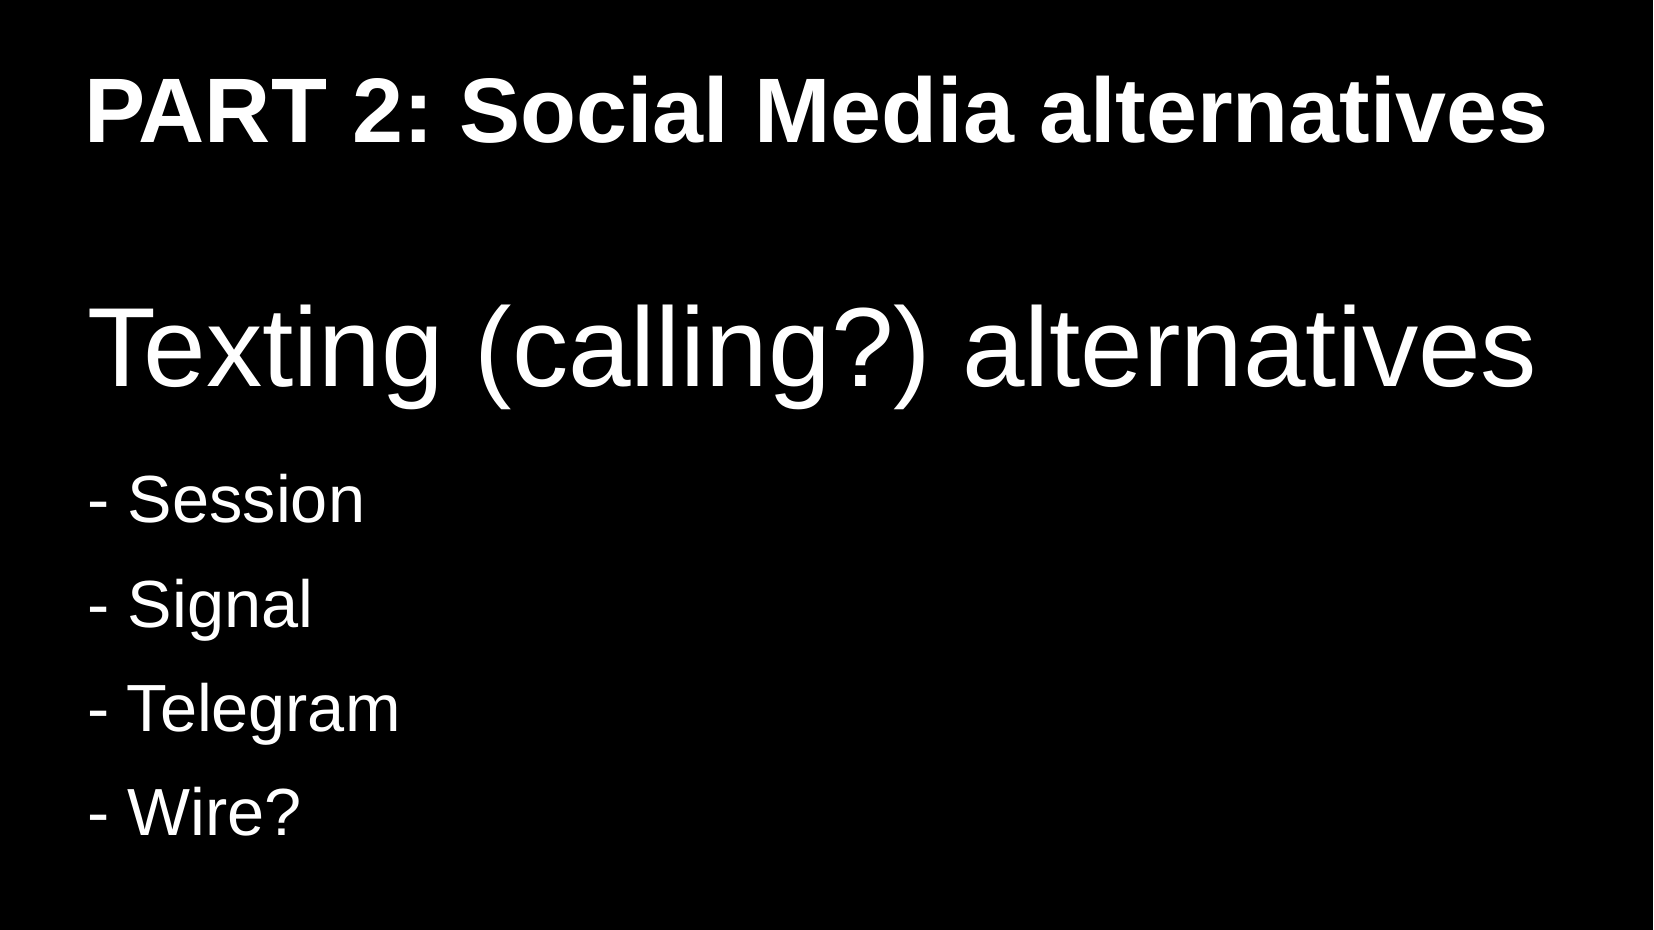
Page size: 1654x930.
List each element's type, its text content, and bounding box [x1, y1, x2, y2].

list - Session - Signal - Telegram - Wire? [87, 462, 1573, 852]
title PART 2: Social Media alternatives [84, 56, 1561, 166]
list Texting (calling?) alternatives [87, 285, 1573, 447]
